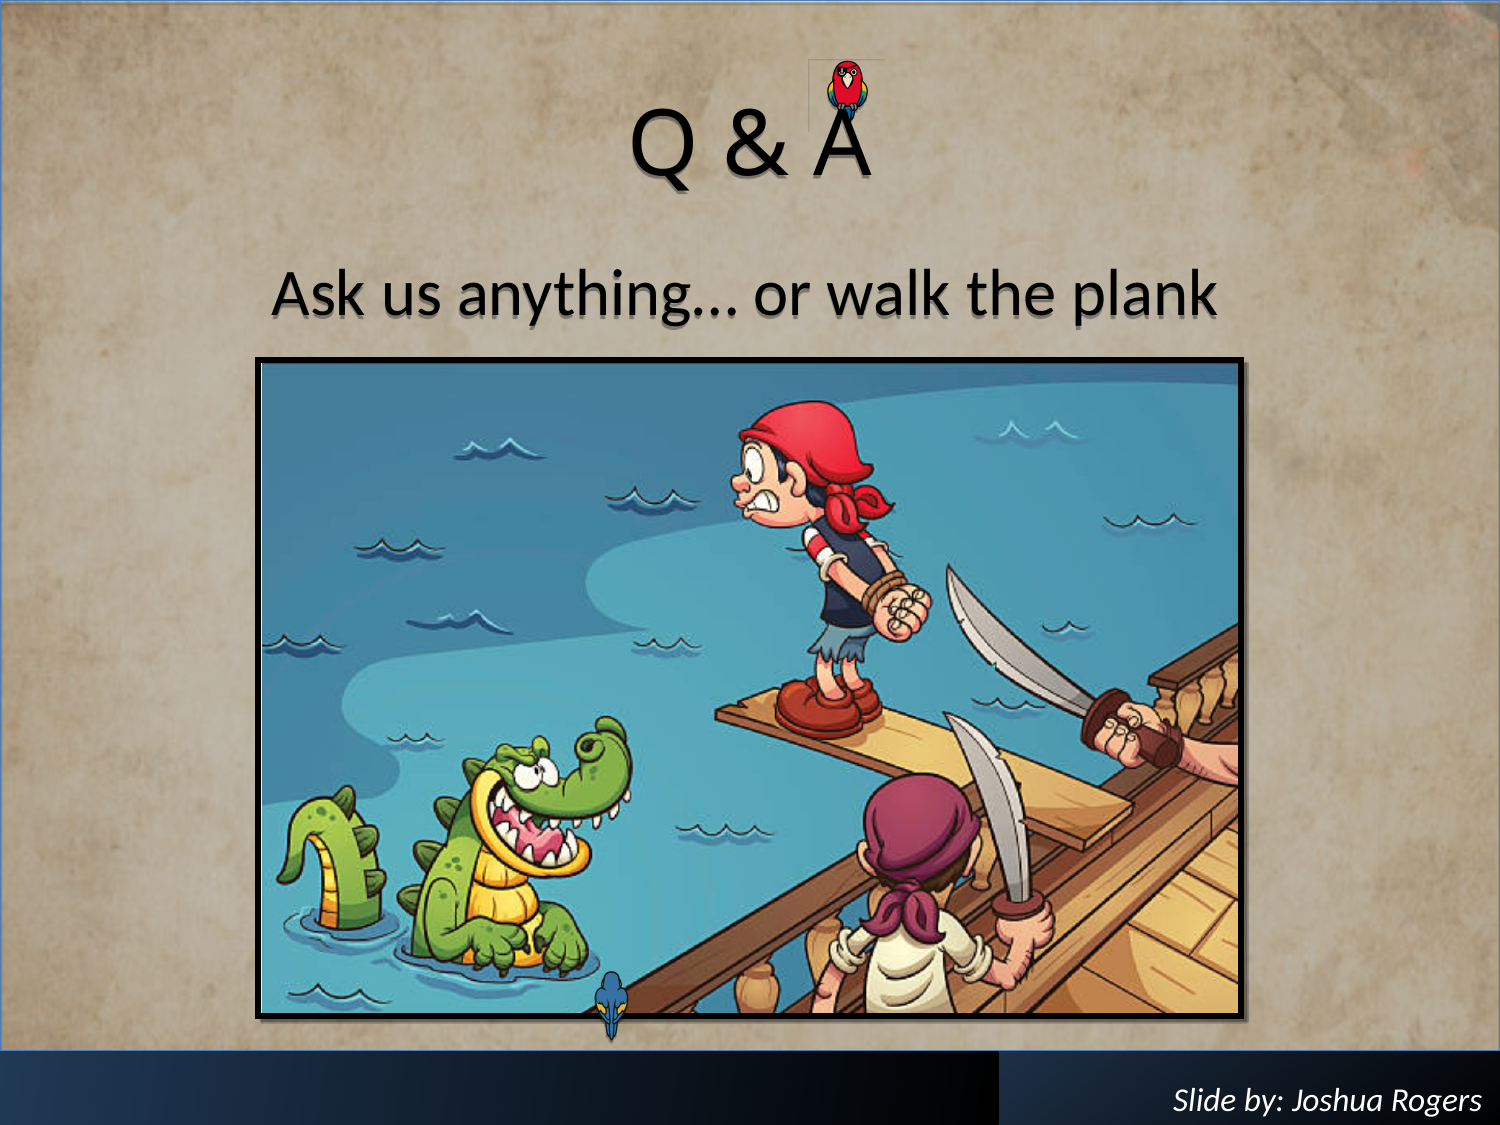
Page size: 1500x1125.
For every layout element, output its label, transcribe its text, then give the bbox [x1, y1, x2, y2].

text_box Slide by: Joshua Rogers [1158, 1070, 1500, 1125]
title Q & A [75, 45, 1426, 233]
text_box [0, 1051, 1500, 1125]
picture [261, 362, 1239, 1043]
text_box [0, 0, 1499, 1050]
list Ask us anything… or walk the plank [256, 241, 1243, 357]
